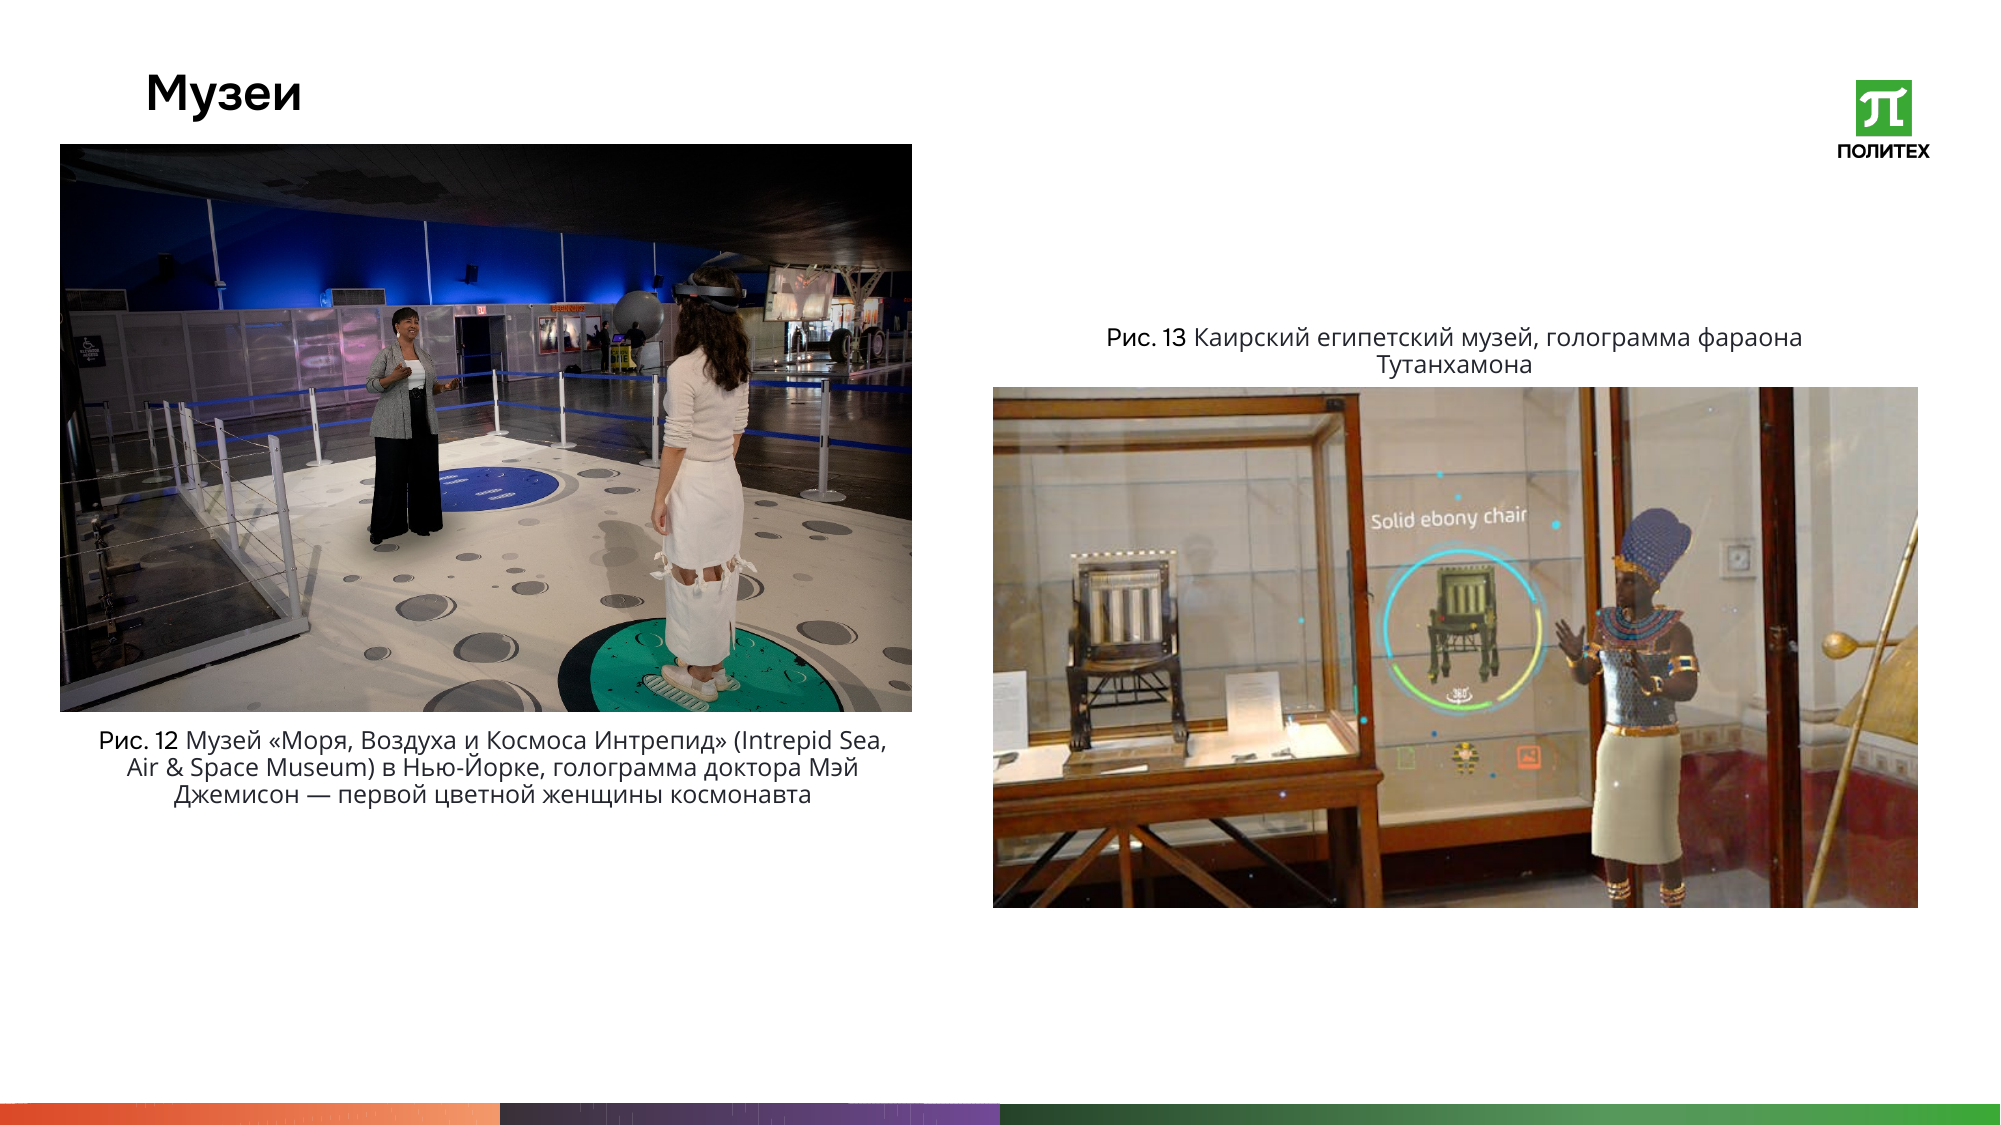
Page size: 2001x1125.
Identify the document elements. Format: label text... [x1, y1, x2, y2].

text_box Рис. 12 Музей «Моря, Воздуха и Космоса Интрепид» (Intrepid Sea, Air & Space Museum) в Нью-Йорке, голограмма доктора Мэй Джемисон — первой цветной женщины космонавта [75, 721, 912, 817]
picture [1838, 80, 1930, 158]
title Музеи [130, 60, 1612, 160]
picture [60, 144, 912, 712]
picture [993, 387, 1918, 908]
text_box Рис. 13 Каирский египетский музей, голограмма фараона Тутанхамона [1036, 317, 1874, 387]
